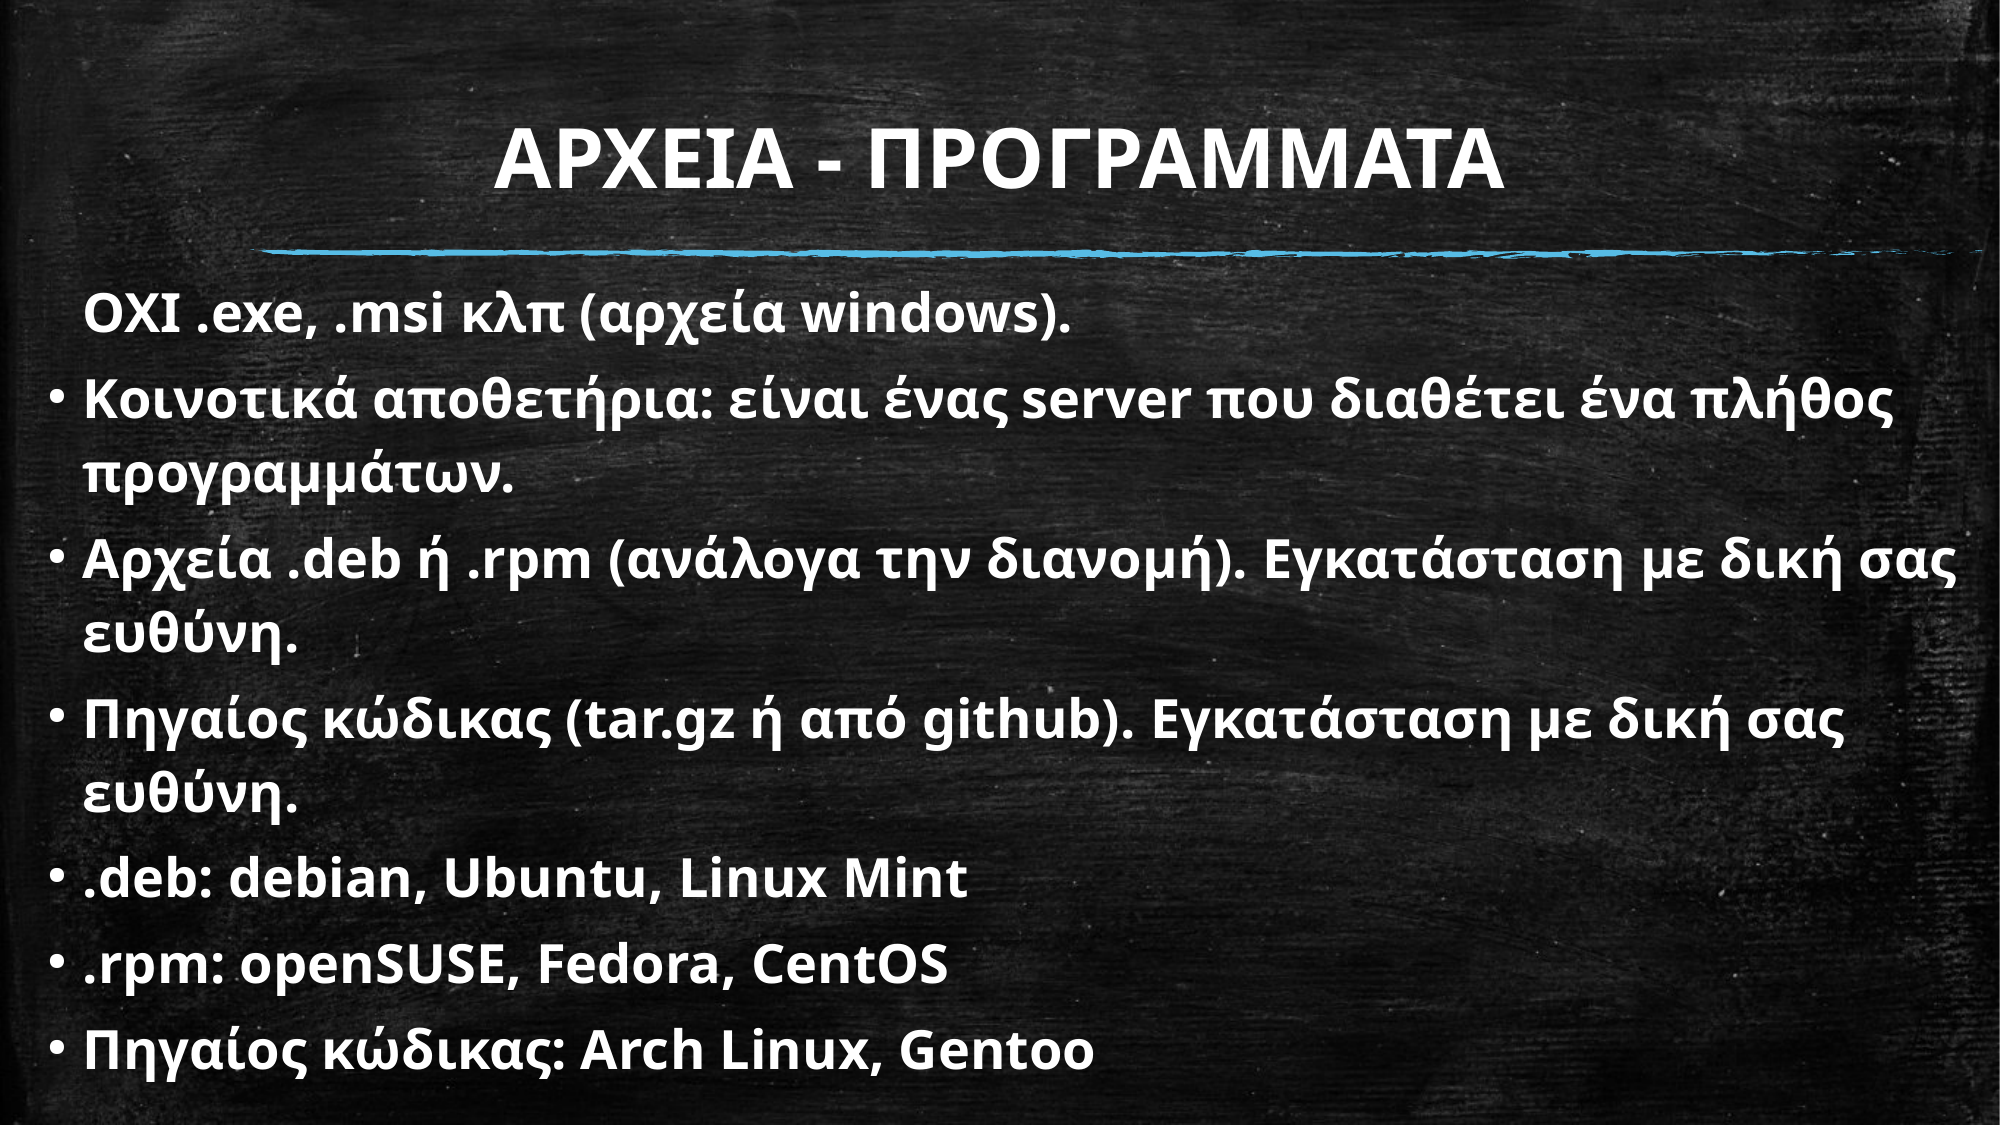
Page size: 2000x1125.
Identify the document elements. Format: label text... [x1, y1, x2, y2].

title ΑΡΧΕΙΑ - ΠΡΟΓΡΑΜΜΑΤΑ [249, 45, 1750, 213]
subtitle ΟΧΙ .exe, .msi κλπ (αρχεία windows). Κοινοτικά αποθετήρια: είναι ένας server που διαθέτει ένα πλήθος προγραμμάτων. Αρχεία .deb ή .rpm (ανάλογα την διανομή). Εγκατάσταση με δική σας ευθύνη. Πηγαίος κώδικας (tar.gz ή από github). Εγκατάσταση με δική σας ευθύνη. .deb: debian, Ubuntu, Linux Mint .rpm: openSUSE, Fedora, CentOS Πηγαίος κώδικας: Arch Linux, Gentoo [47, 274, 1985, 1125]
picture [0, 0, 2000, 1125]
